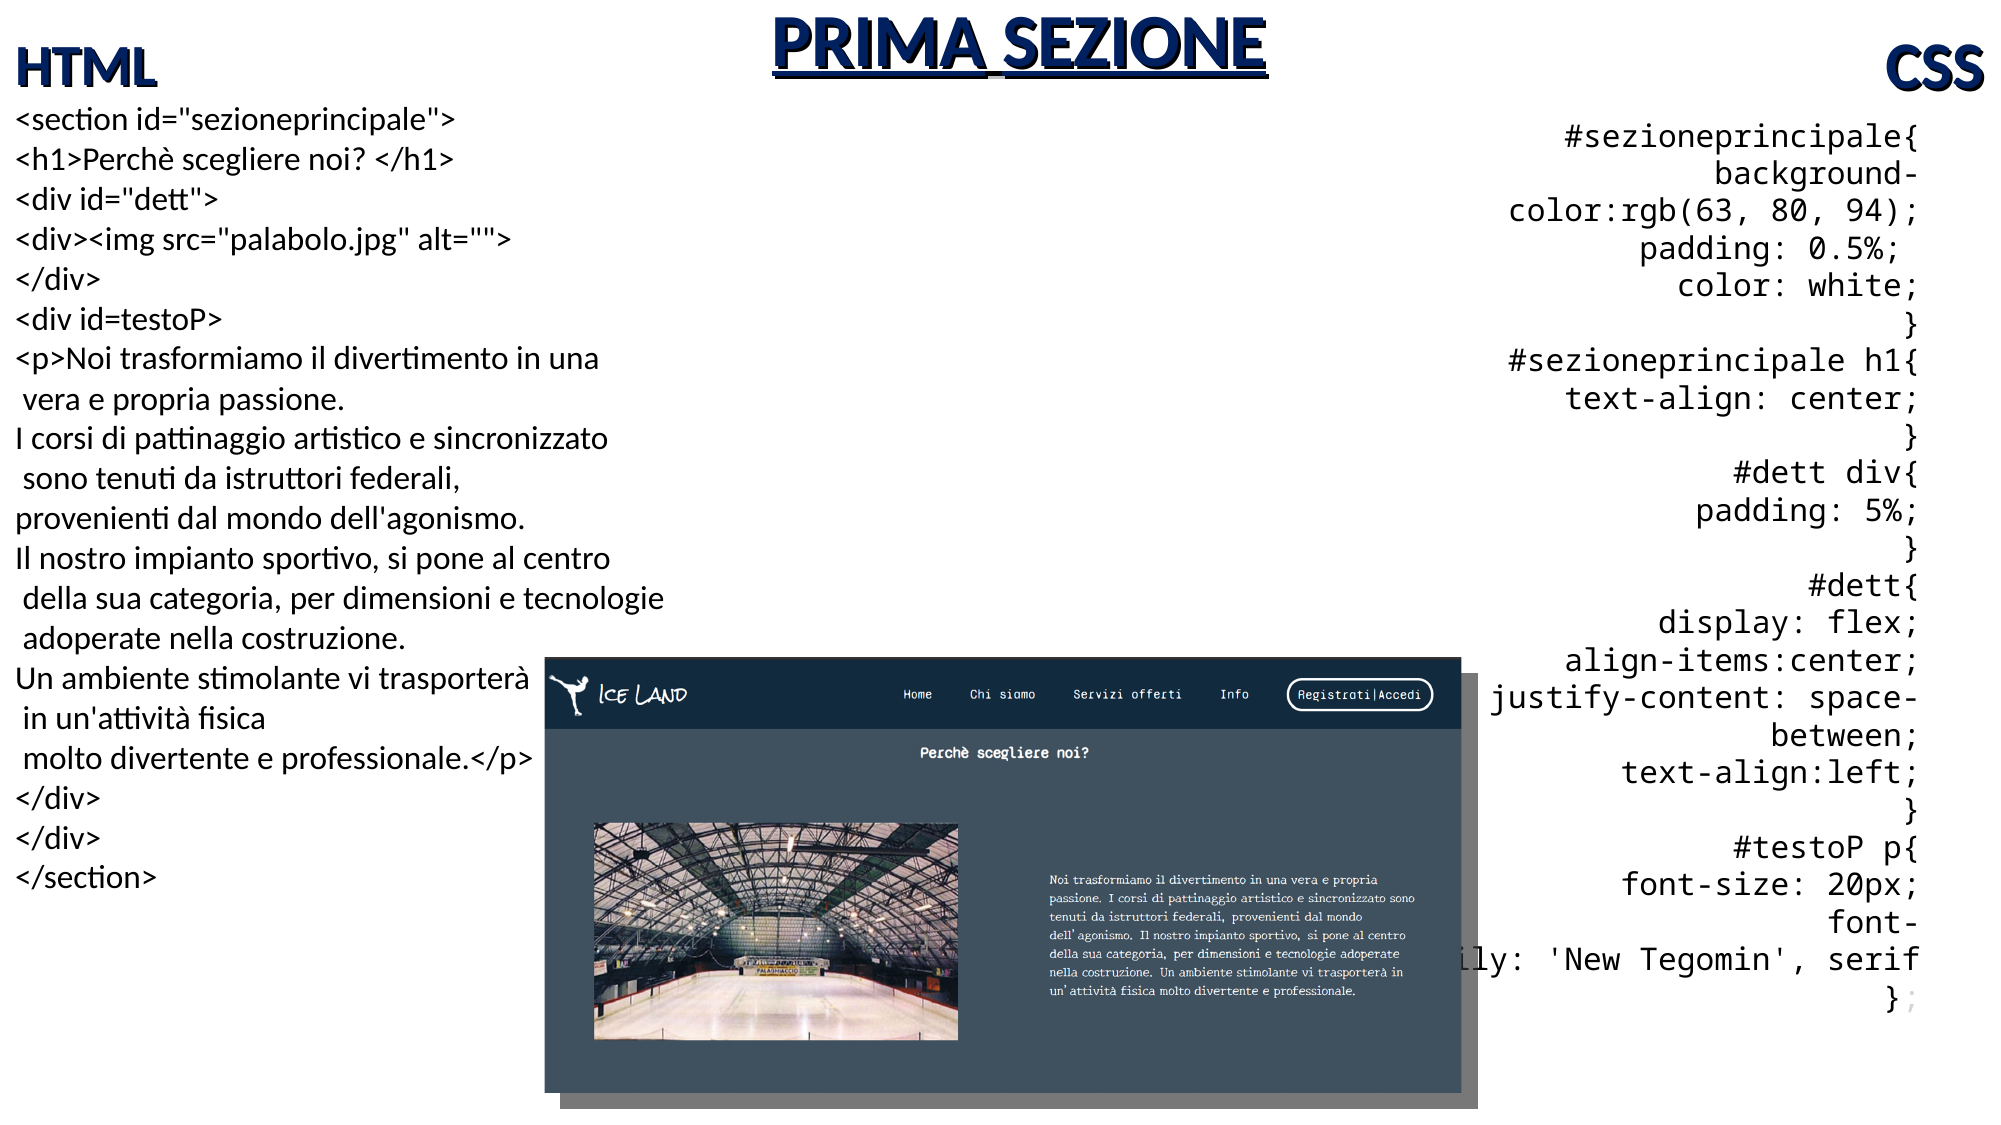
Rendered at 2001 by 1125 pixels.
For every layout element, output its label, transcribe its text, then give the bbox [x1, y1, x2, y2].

picture [544, 657, 1462, 1093]
text_box HTML [0, 19, 174, 106]
text_box #sezioneprincipale{ background-color:rgb(63, 80, 94); padding: 0.5%; color: white; } #sezioneprincipale h1{ text-align: center; } #dett div{ padding: 5%; } #dett{ display: flex; align-items:center; justify-content: space-between; text-align:left; } #testoP p{ font-size: 20px; font-family: 'New Tegomin', serif }; } [1380, 108, 2000, 1093]
text_box CSS [1870, 14, 2000, 111]
text_box <section id="sezioneprincipale"> <h1>Perchè scegliere noi? </h1> <div id="dett"> <div><img src="palabolo.jpg" alt=""> </div> <div id=testoP> <p>Noi trasformiamo il divertimento in una vera e propria passione. I corsi di pattinaggio artistico e sincronizzato sono tenuti da istruttori federali, provenienti dal mondo dell'agonismo. Il nostro impianto sportivo, si pone al centro della sua categoria, per dimensioni e tecnologie adoperate nella costruzione. Un ambiente stimolante vi trasporterà in un'attività fisica molto divertente e professionale.</p> </div> </div> </section> [0, 89, 1001, 913]
text_box PRIMA SEZIONE [756, 0, 1287, 90]
